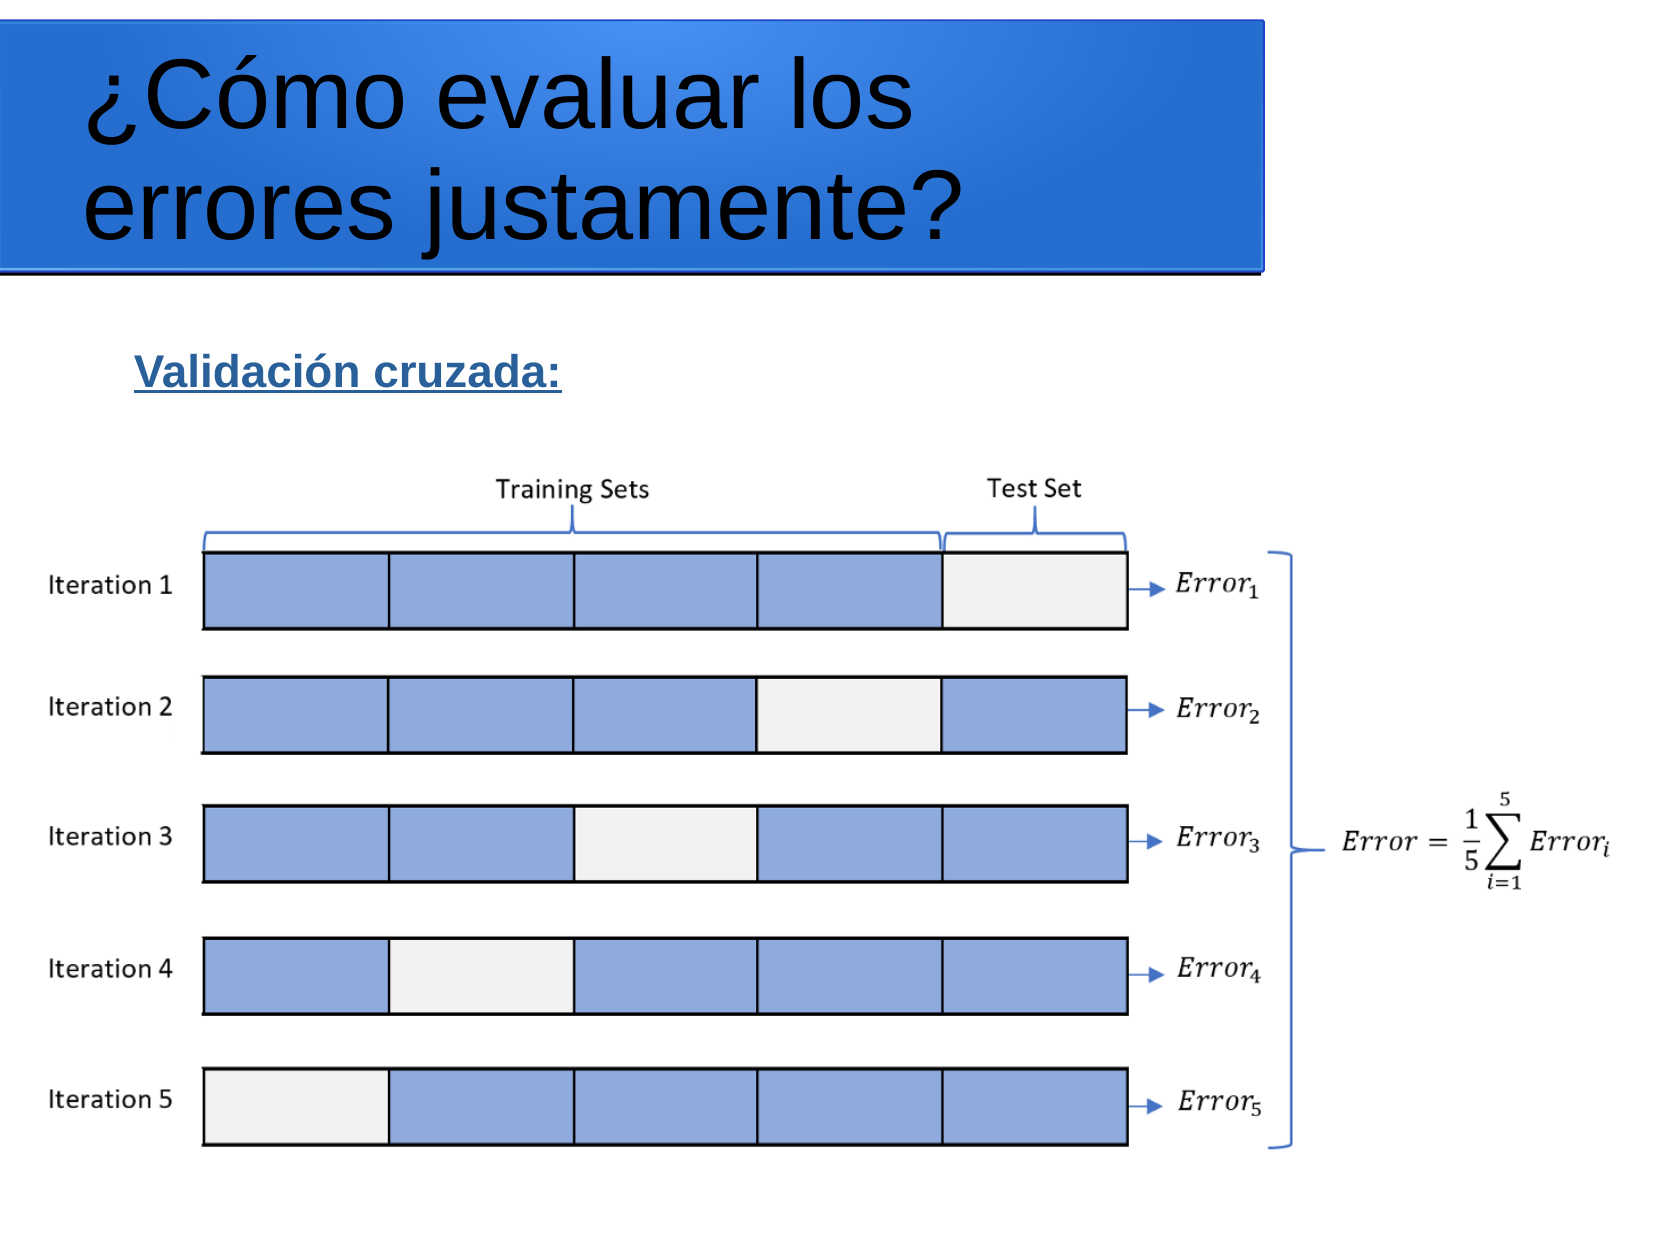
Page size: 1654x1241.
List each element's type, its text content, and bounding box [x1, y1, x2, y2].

picture [30, 464, 1621, 1186]
text_box Validación cruzada: [119, 338, 631, 406]
title ¿Cómo evaluar los errores justamente? [82, 38, 1235, 261]
